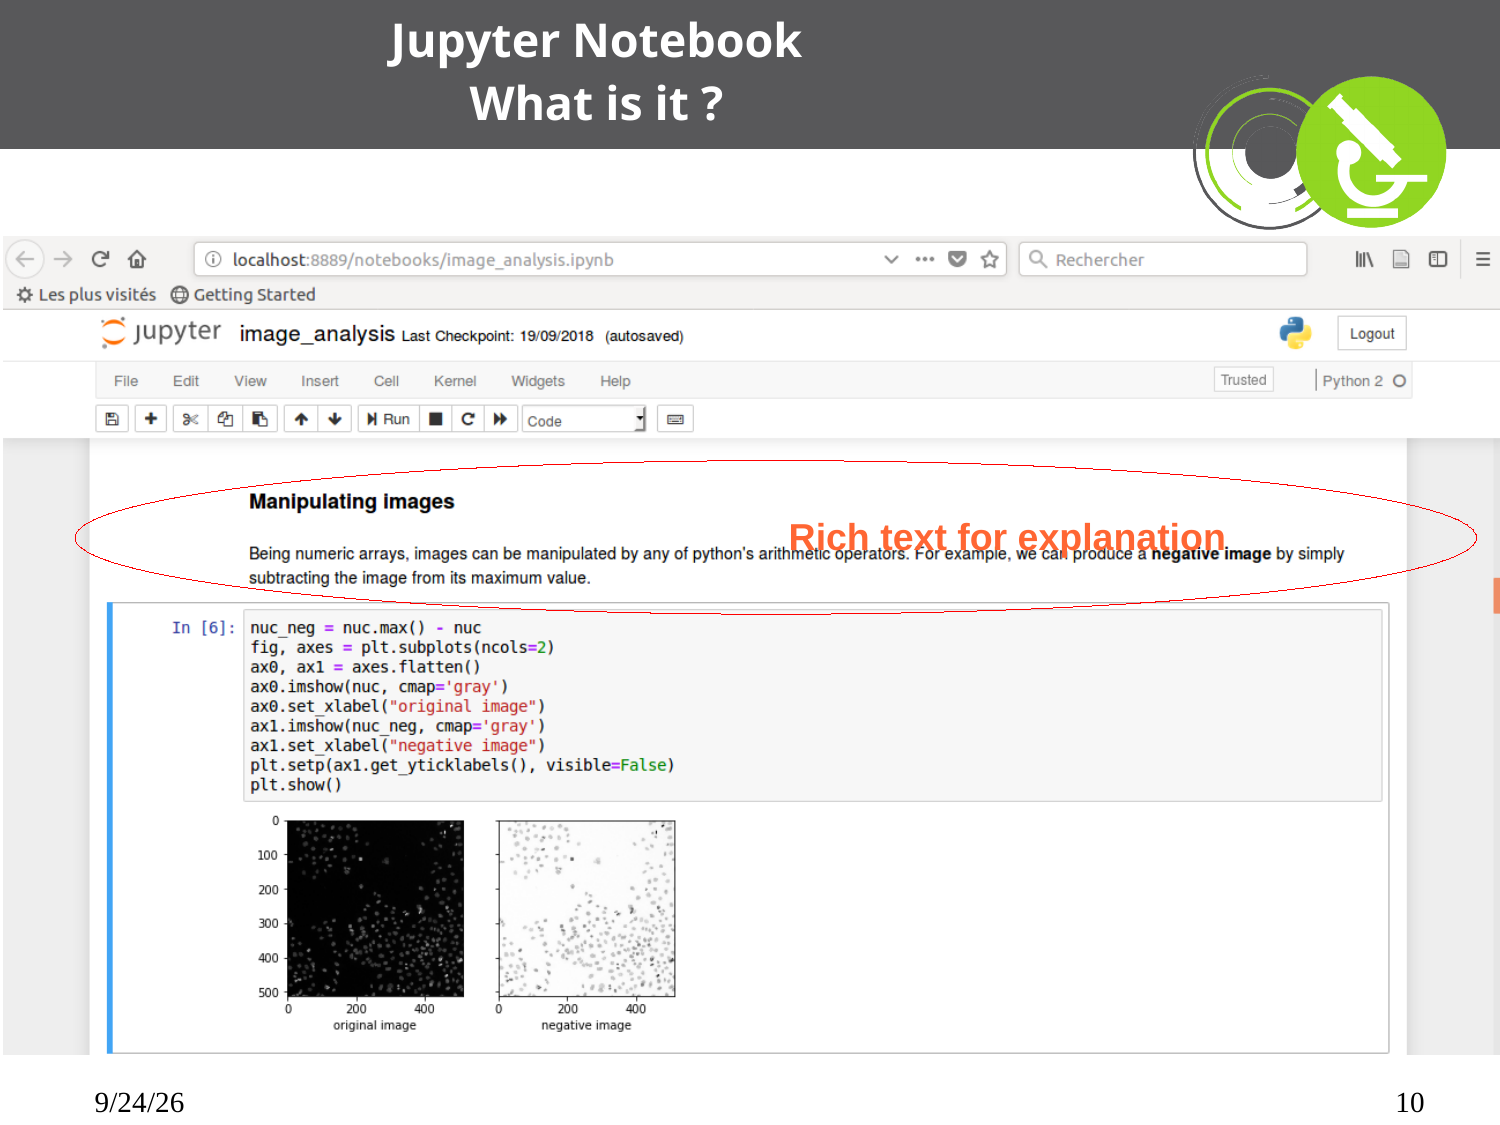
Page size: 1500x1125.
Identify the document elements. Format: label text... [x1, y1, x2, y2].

picture [3, 69, 1500, 1055]
text_box Rich text for explanation [75, 460, 1477, 615]
title Jupyter Notebook What is it ? [0, 0, 1193, 142]
